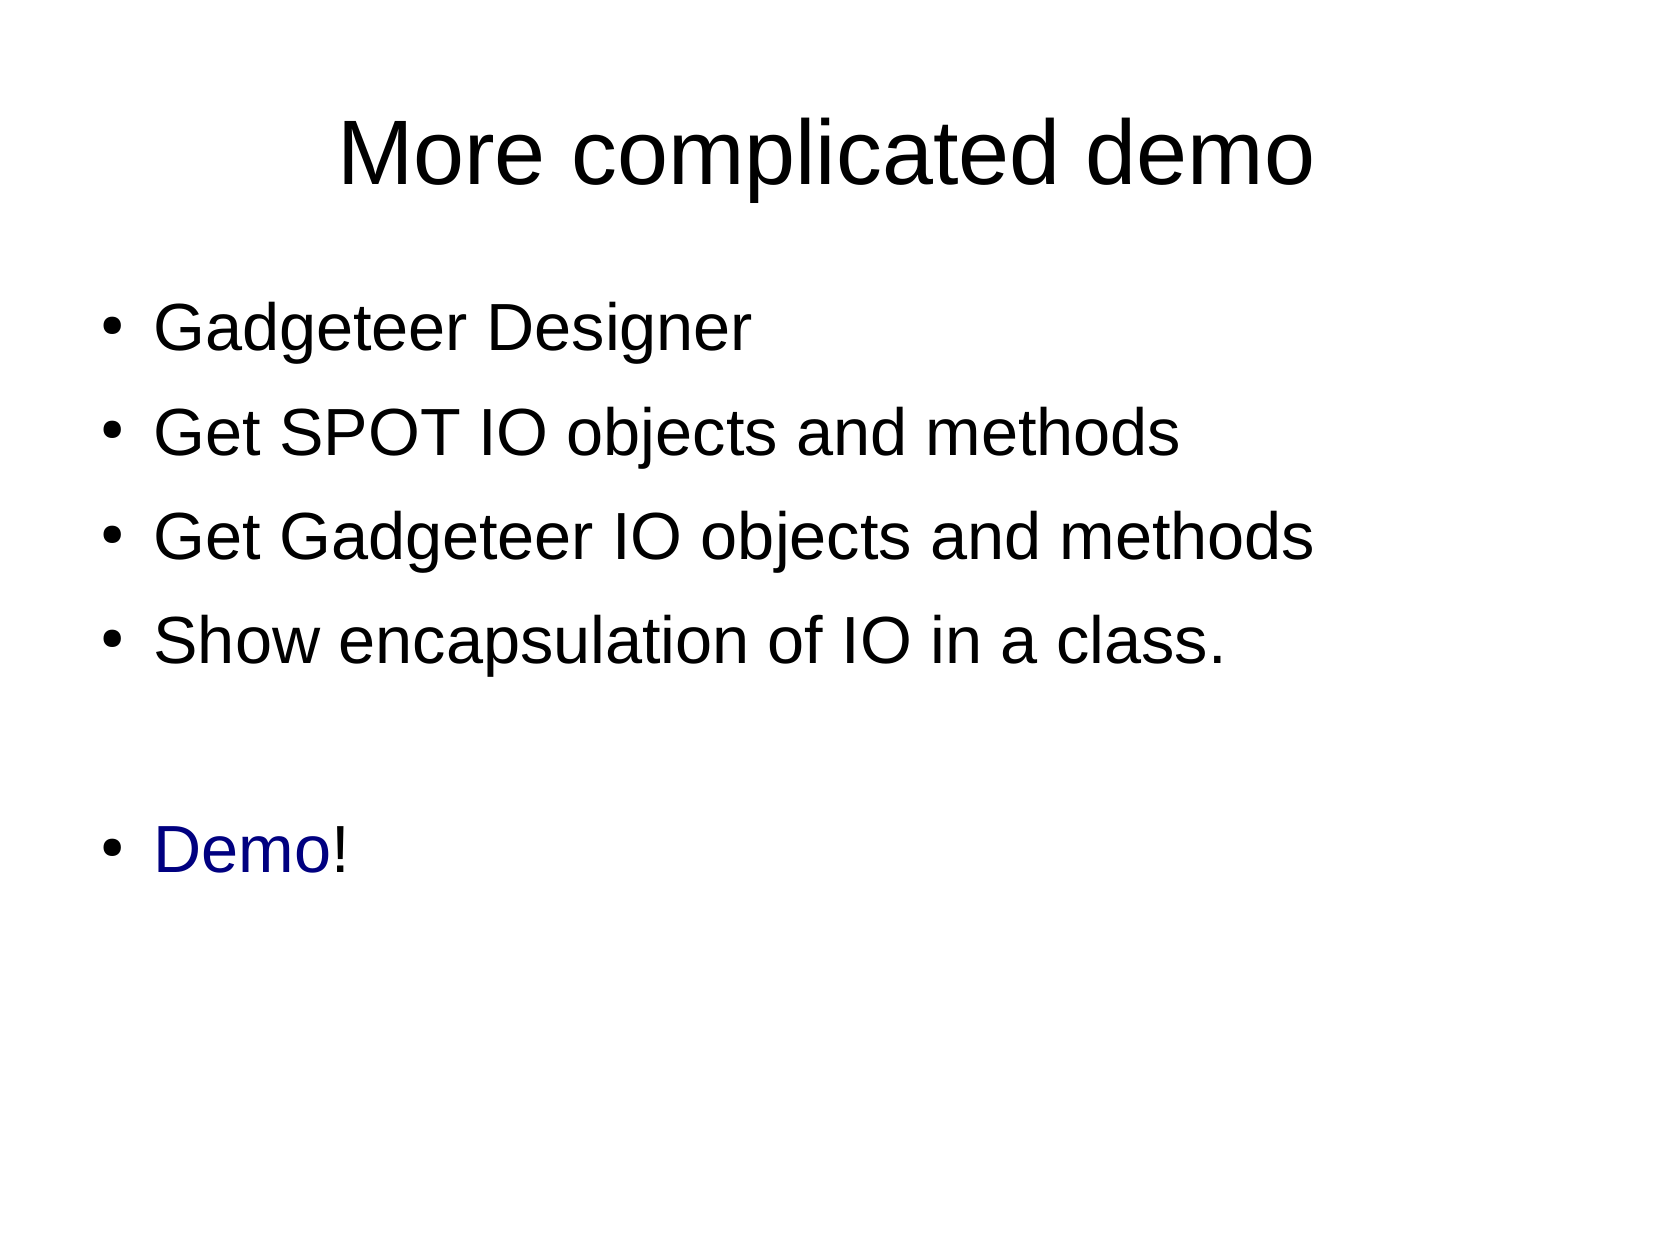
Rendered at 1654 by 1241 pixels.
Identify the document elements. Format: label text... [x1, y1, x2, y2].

title More complicated demo [82, 49, 1571, 257]
list Gadgeteer Designer Get SPOT IO objects and methods Get Gadgeteer IO objects and methods Show encapsulation of IO in a class. Demo! [82, 290, 1571, 1010]
